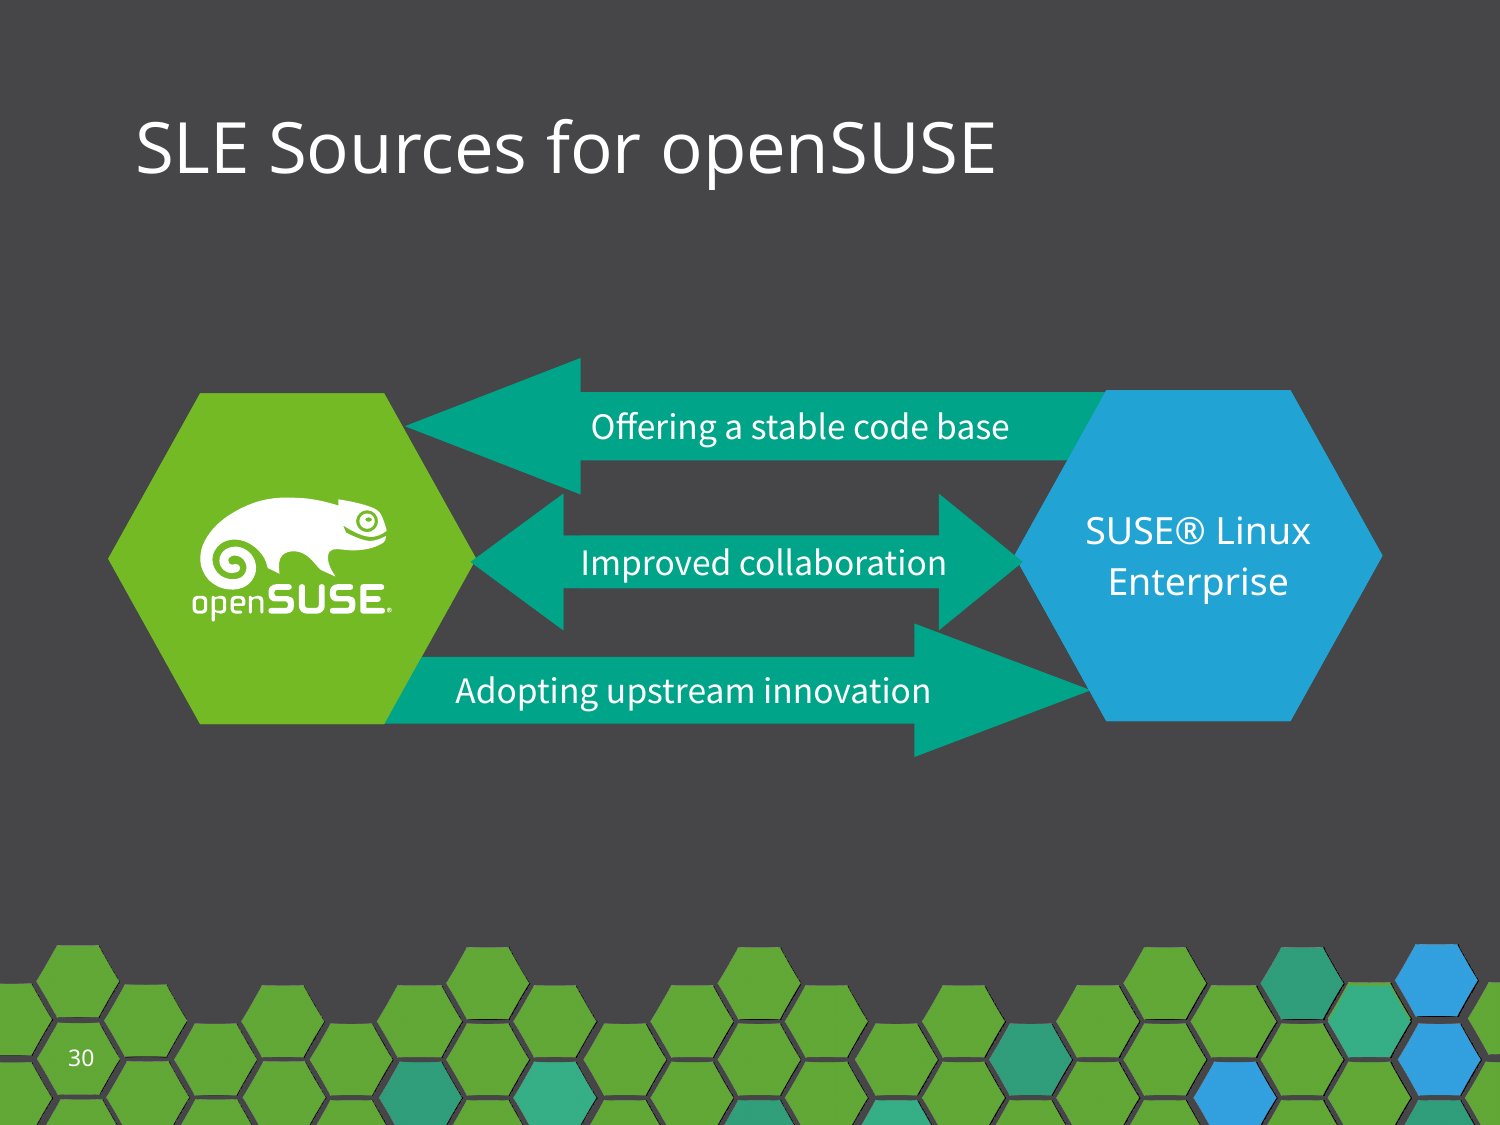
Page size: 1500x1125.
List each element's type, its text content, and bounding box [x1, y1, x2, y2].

text_box SUSE® Linux Enterprise [1015, 390, 1383, 722]
picture [0, 944, 1500, 1125]
text_box [108, 393, 476, 725]
picture [192, 497, 392, 622]
title SLE Sources for openSUSE [135, 65, 1372, 228]
text_box Improved collaboration [470, 493, 977, 631]
text_box Adopting upstream innovation [385, 623, 1089, 758]
text_box Offering a stable code base [404, 357, 1104, 495]
